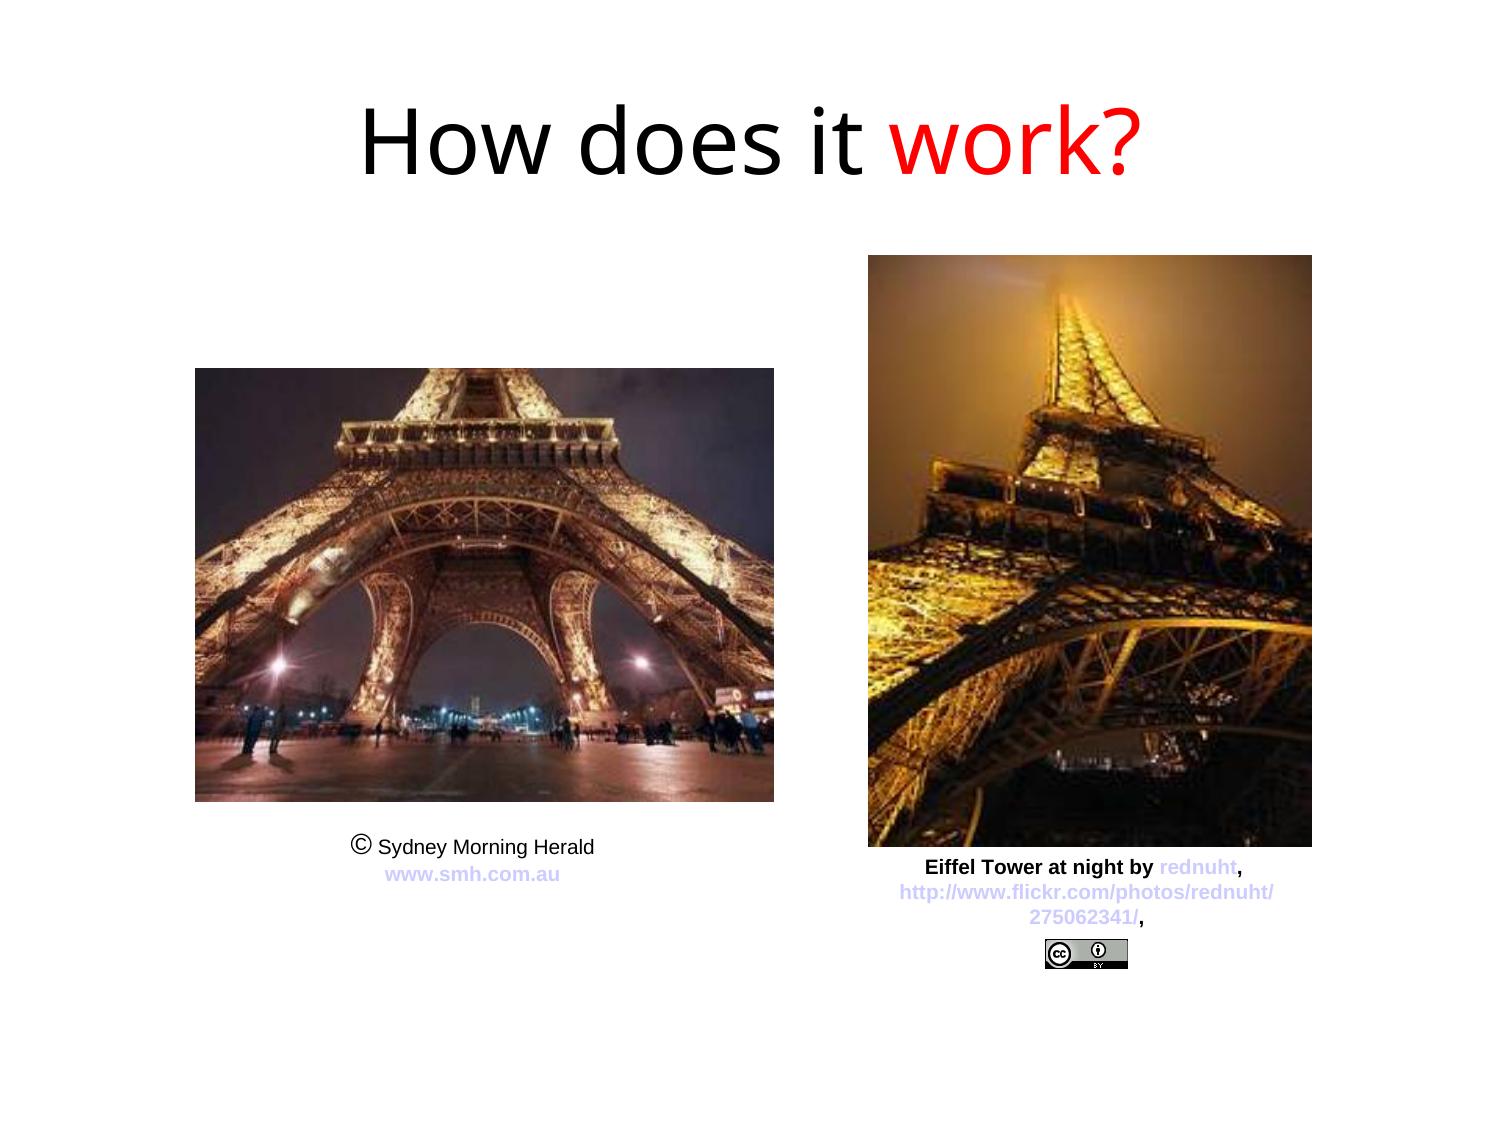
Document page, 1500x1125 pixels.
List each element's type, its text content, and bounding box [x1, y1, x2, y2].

text_box How does it work? [75, 44, 1426, 232]
picture [195, 368, 774, 802]
picture [1045, 939, 1128, 969]
picture [868, 255, 1312, 846]
text_box © Sydney Morning Herald www.smh.com.au [218, 817, 727, 894]
text_box Eiffel Tower at night by rednuht, http://www.flickr.com/photos/rednuht/275062341/, [844, 846, 1329, 937]
